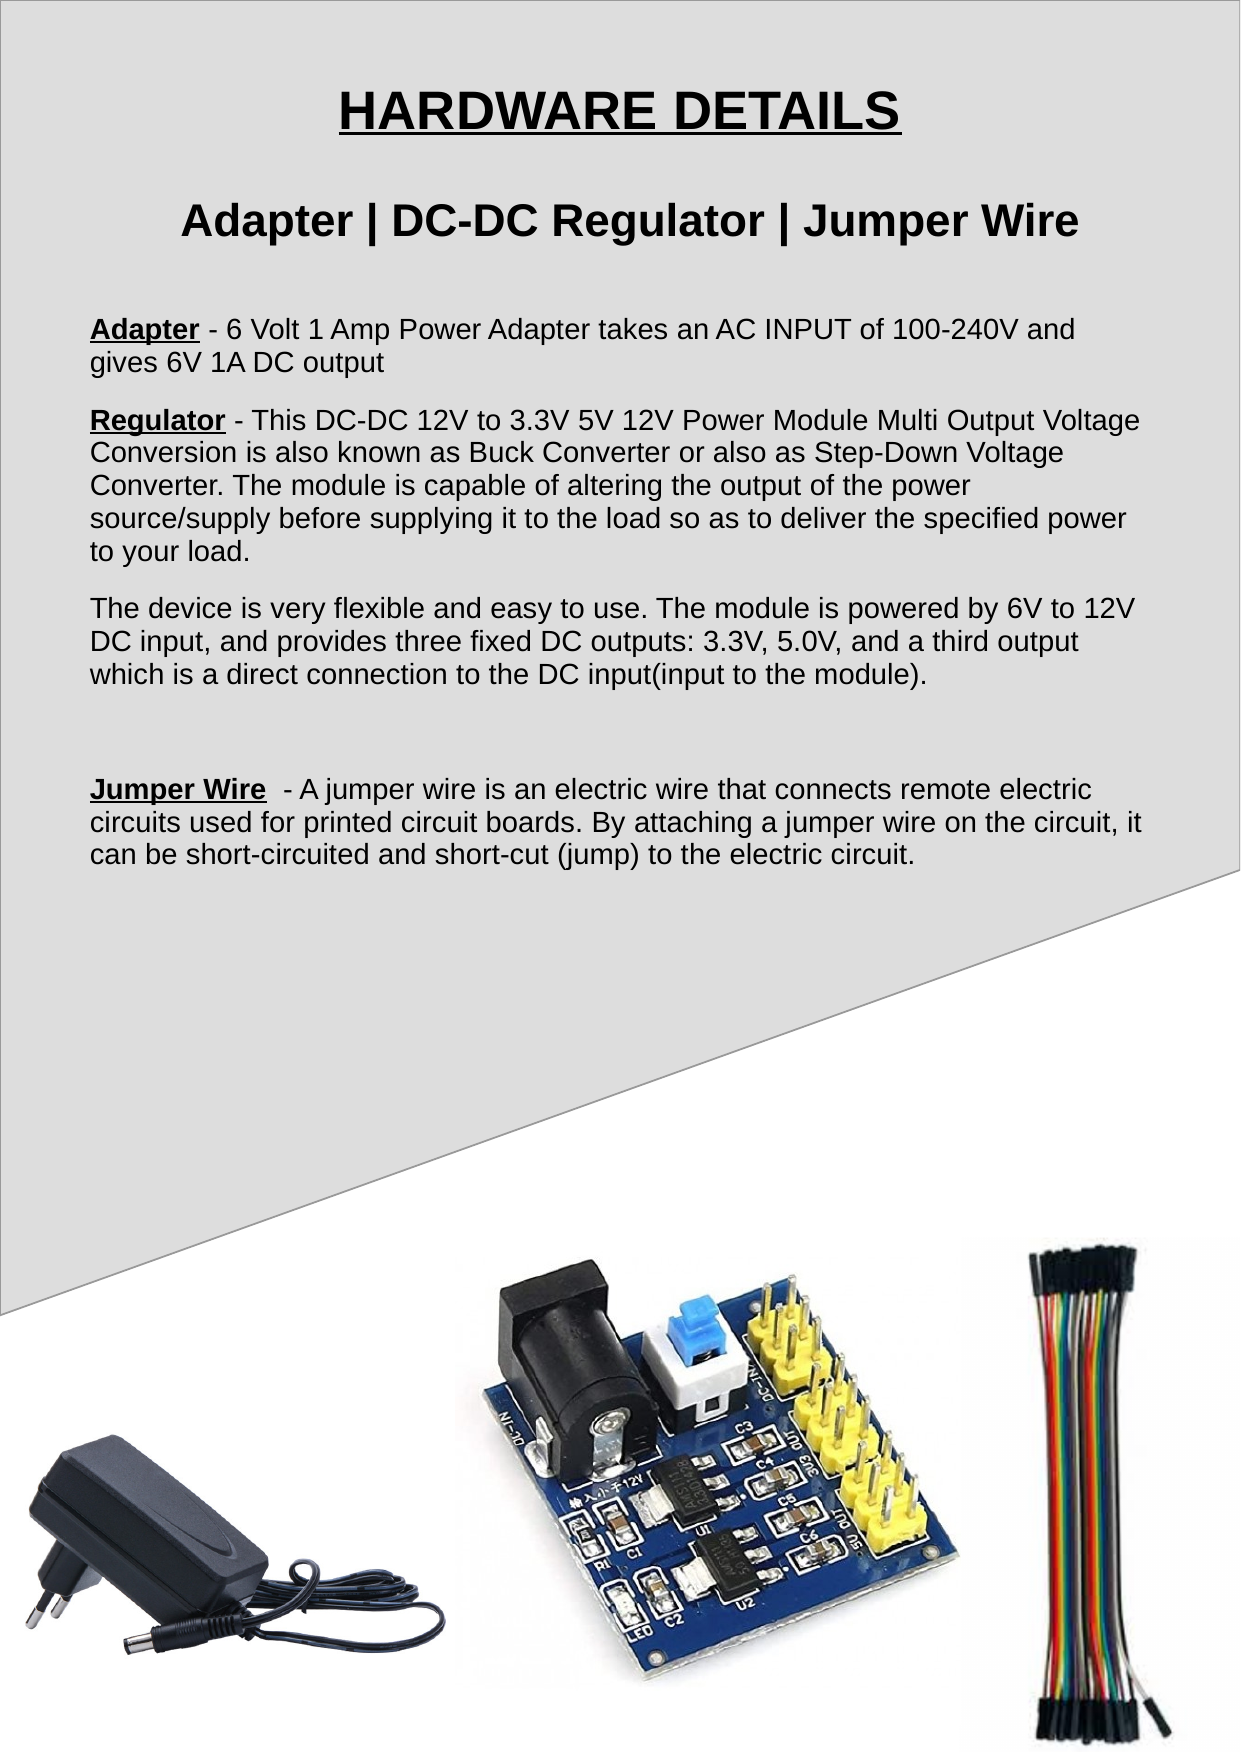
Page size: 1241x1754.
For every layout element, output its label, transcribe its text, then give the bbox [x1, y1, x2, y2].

text_box HARDWARE DETAILS [0, 72, 1241, 149]
text_box Adapter - 6 Volt 1 Amp Power Adapter takes an AC INPUT of 100-240V and gives 6V 1A DC output Regulator - This DC-DC 12V to 3.3V 5V 12V Power Module Multi Output Voltage Conversion is also known as Buck Converter or also as Step-Down Voltage Converter. The module is capable of altering the output of the power source/supply before supplying it to the load so as to deliver the specified power to your load. The device is very flexible and easy to use. The module is powered by 6V to 12V DC input, and provides three fixed DC outputs: 3.3V, 5.0V, and a third output which is a direct connection to the DC input(input to the module). Jumper Wire - A jumper wire is an electric wire that connects remote electric circuits used for printed circuit boards. By attaching a jumper wire on the circuit, it can be short-circuited and short-cut (jump) to the electric circuit. [75, 305, 1163, 494]
picture [0, 1318, 451, 1754]
picture [455, 1220, 1241, 1752]
text_box Adapter | DC-DC Regulator | Jumper Wire [61, 187, 1201, 302]
